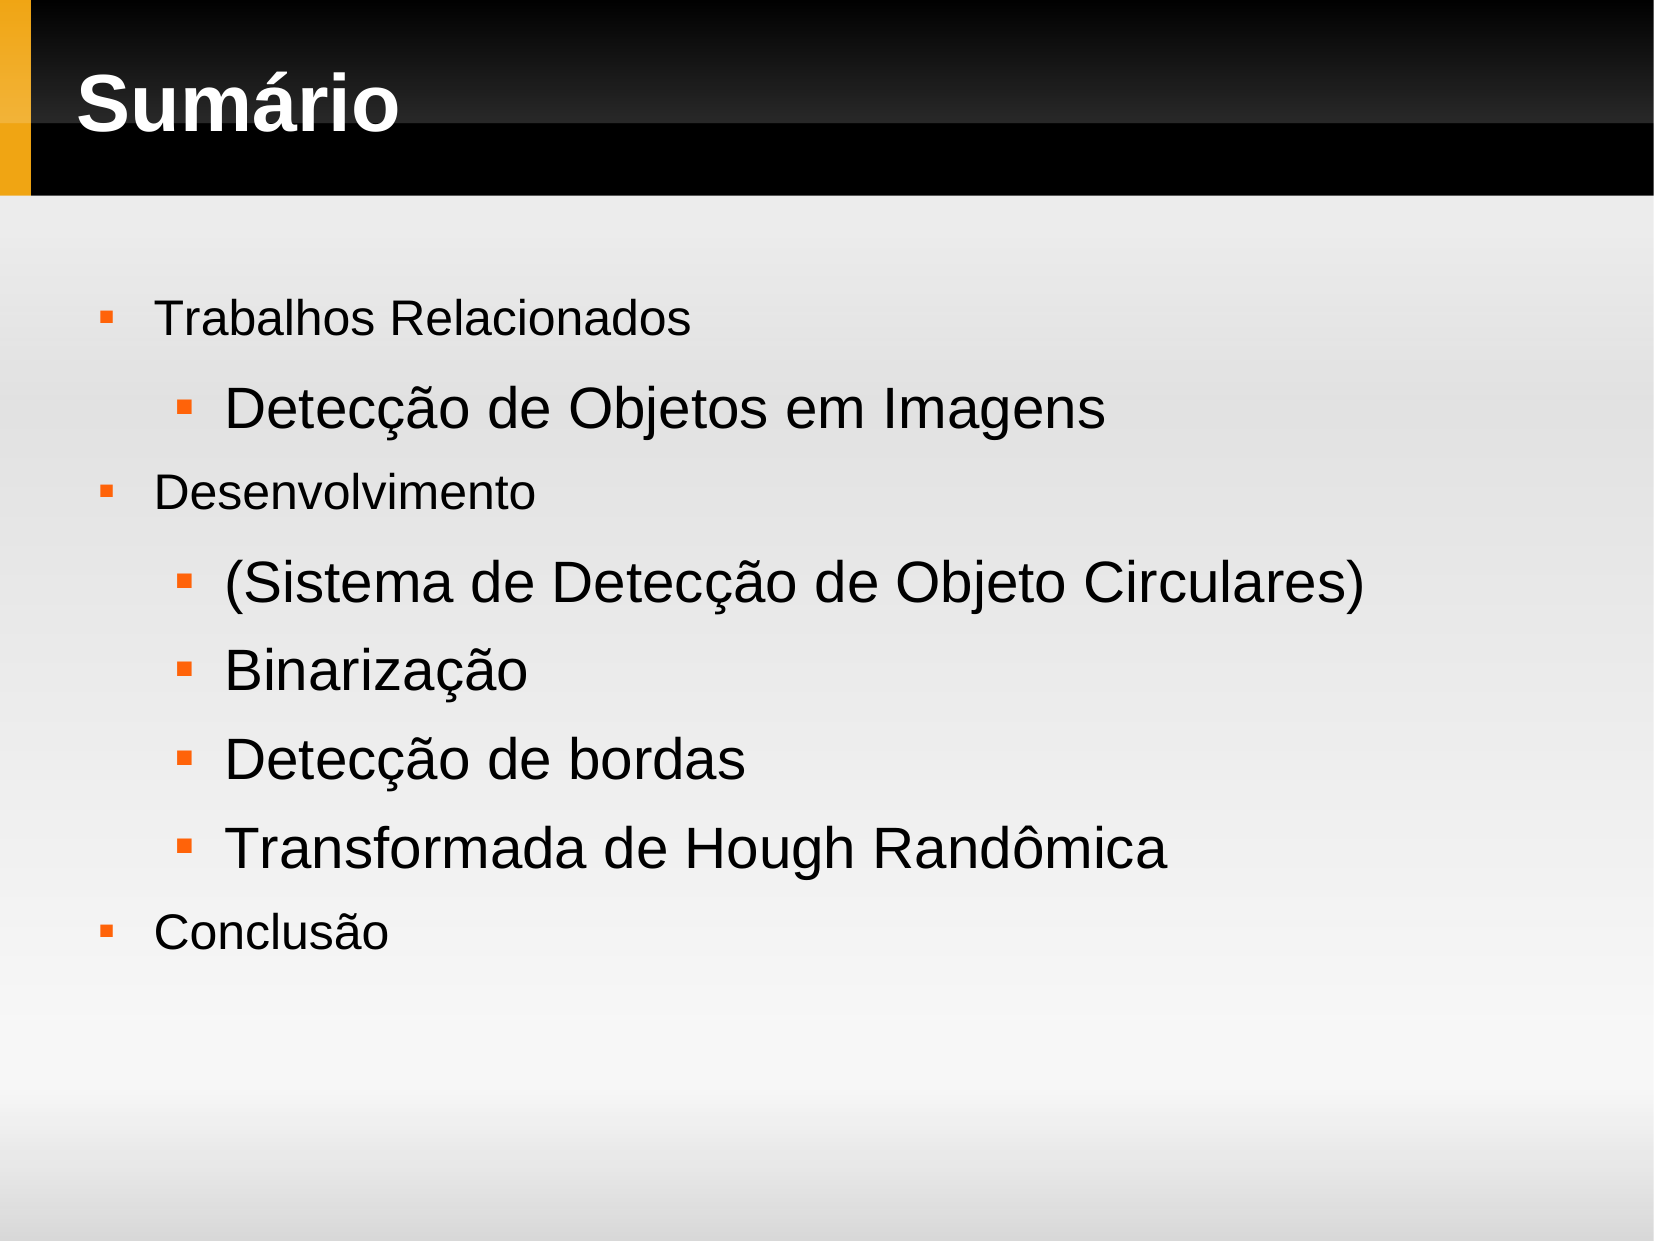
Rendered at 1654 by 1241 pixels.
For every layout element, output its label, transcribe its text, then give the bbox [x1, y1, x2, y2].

list Trabalhos Relacionados Detecção de Objetos em Imagens Desenvolvimento (Sistema de Detecção de Objeto Circulares) Binarização Detecção de bordas Transformada de Hough Randômica Conclusão [82, 290, 1571, 1109]
picture [0, 0, 1654, 1241]
title Sumário [76, 0, 1565, 208]
